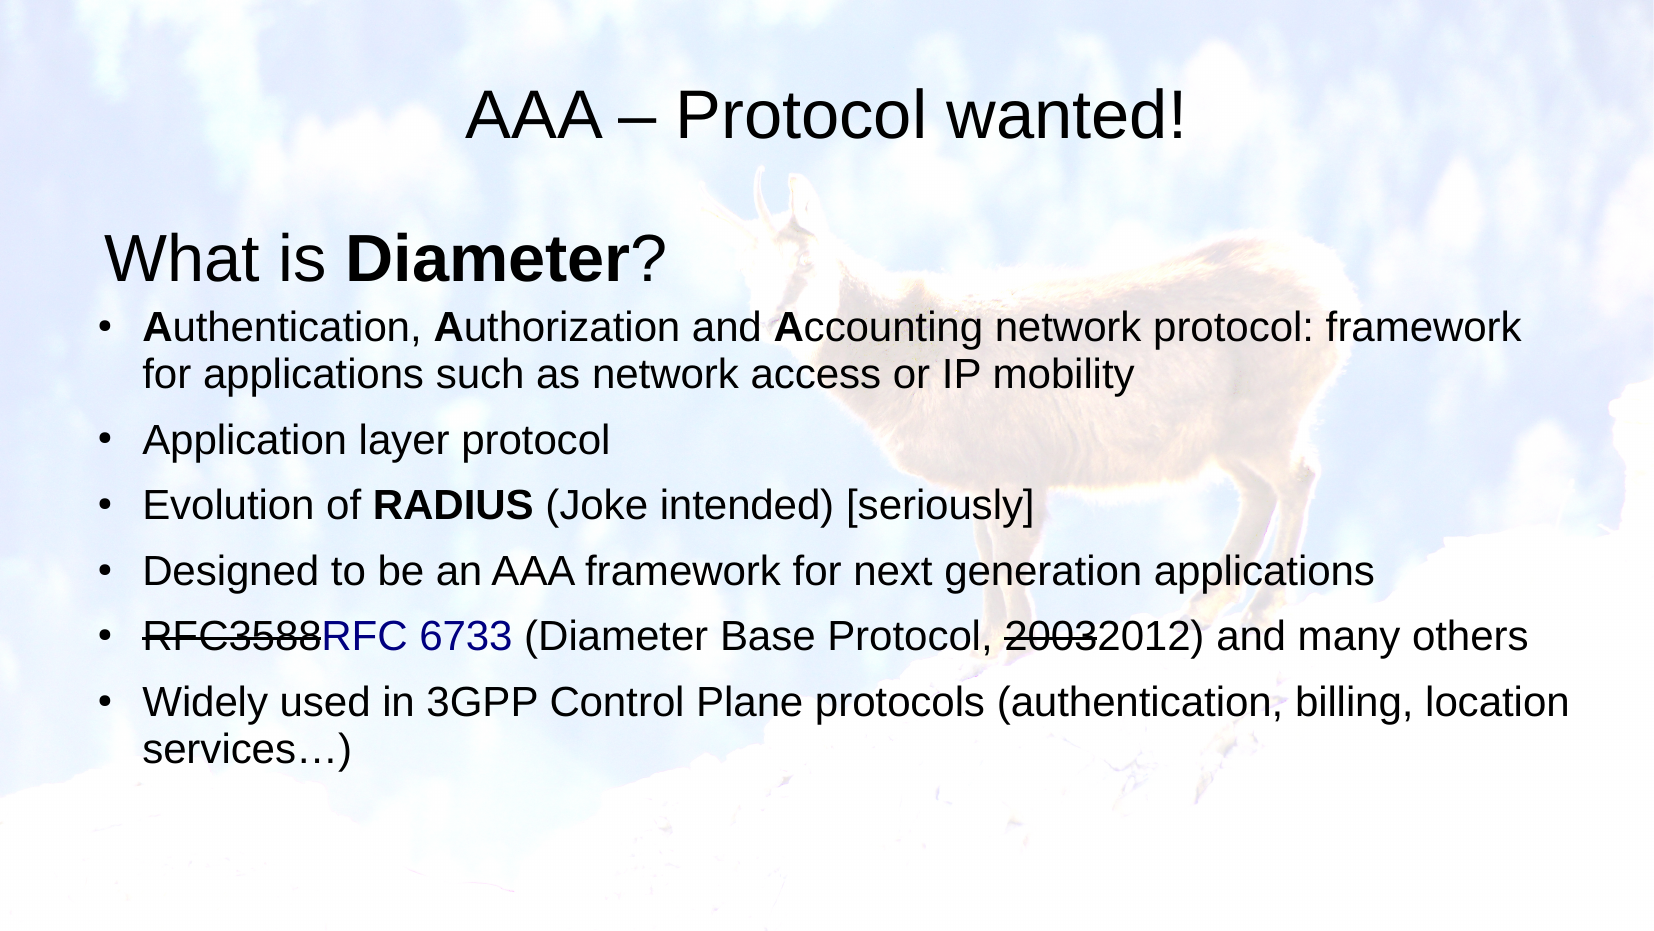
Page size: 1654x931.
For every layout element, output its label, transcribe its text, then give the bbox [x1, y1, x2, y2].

text_box What is Diameter? [90, 213, 1561, 304]
list Authentication, Authorization and Accounting network protocol: framework for applications such as network access or IP mobility Application layer protocol Evolution of RADIUS (Joke intended) [seriously] Designed to be an AAA framework for next generation applications RFC3588RFC 6733 (Diameter Base Protocol, 20032012) and many others Widely used in 3GPP Control Plane protocols (authentication, billing, location services…) [82, 303, 1571, 780]
picture [0, 0, 1654, 931]
title AAA – Protocol wanted! [82, 37, 1571, 193]
